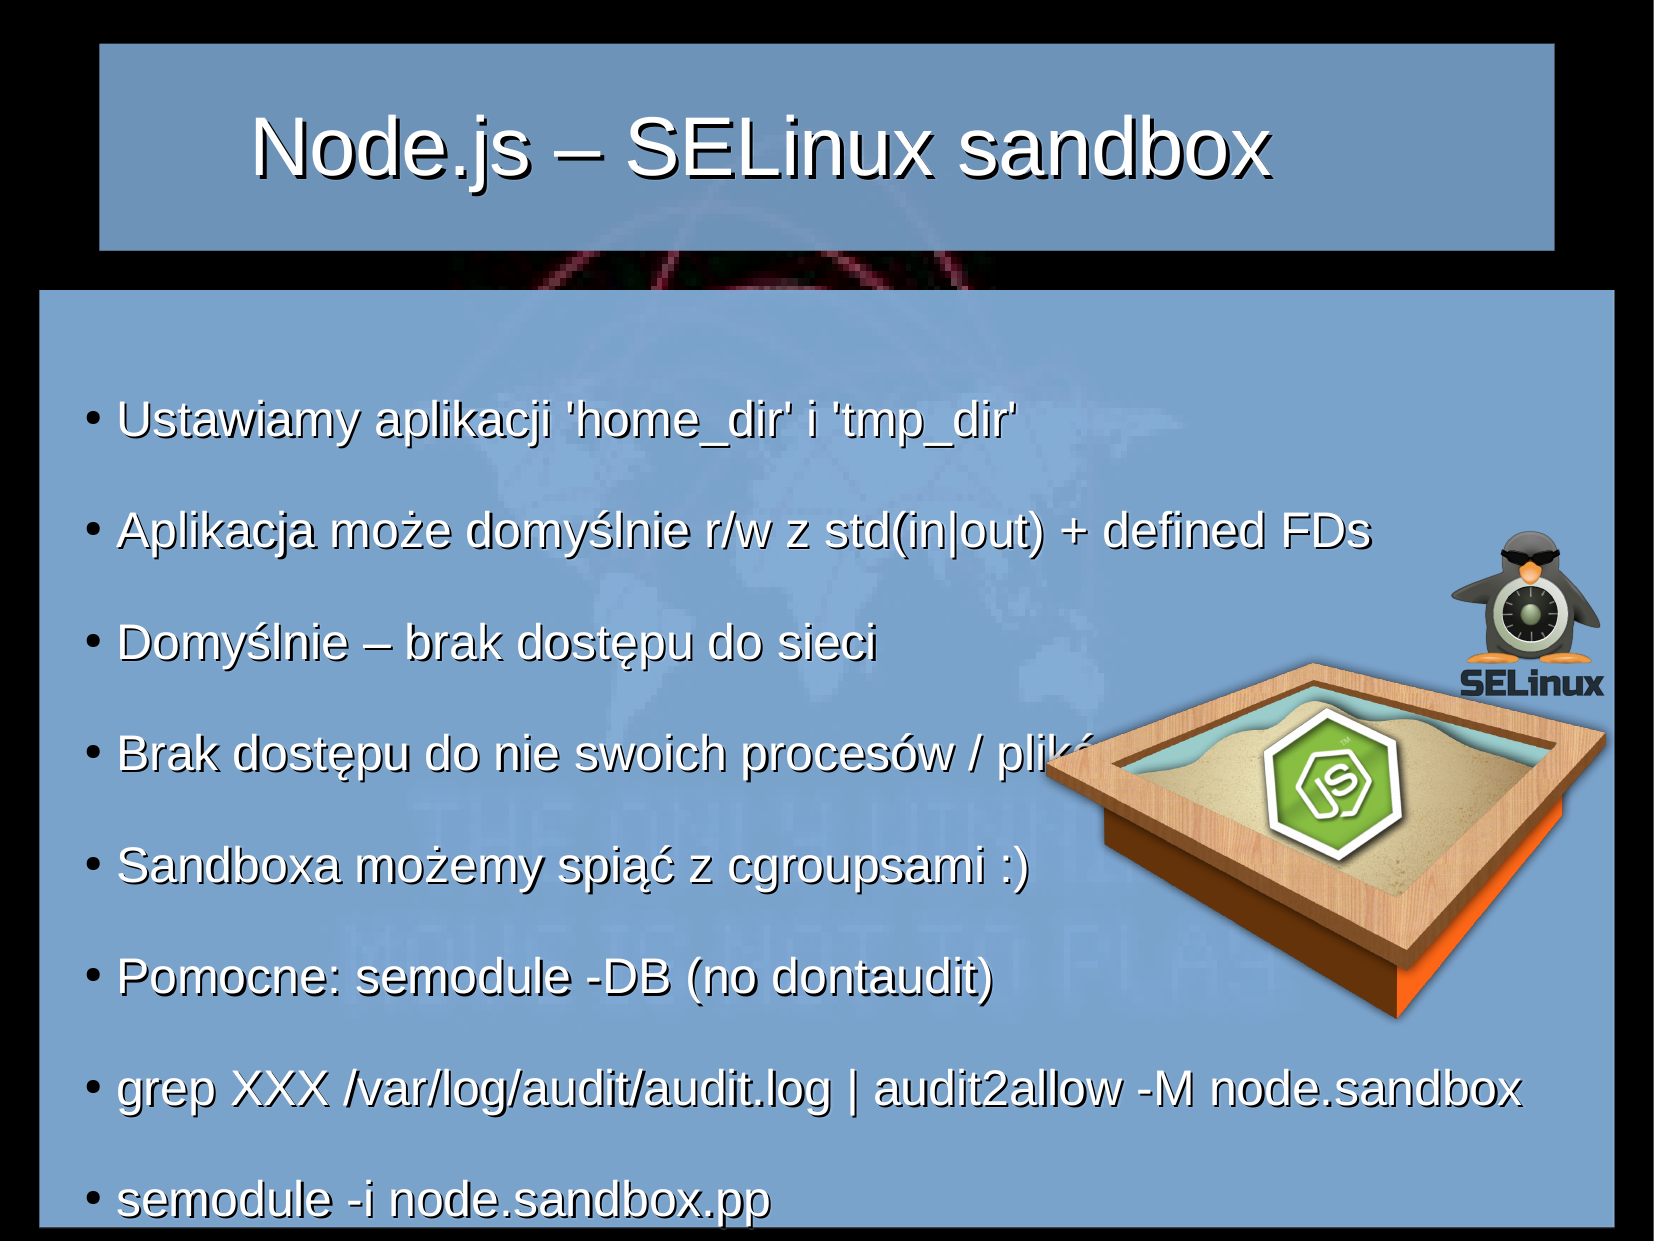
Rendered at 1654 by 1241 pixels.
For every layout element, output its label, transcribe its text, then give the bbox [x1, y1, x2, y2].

picture [0, 0, 1654, 1241]
text_box Ustawiamy aplikacji 'home_dir' i 'tmp_dir' Aplikacja może domyślnie r/w z std(in|out) + defined FDs Domyślnie – brak dostępu do sieci Brak dostępu do nie swoich procesów / plików Sandboxa możemy spiąć z cgroupsami :) Pomocne: semodule -DB (no dontaudit) grep XXX /var/log/audit/audit.log | audit2allow -M node.sandbox semodule -i node.sandbox.pp [39, 290, 1615, 1186]
title Node.js – SELinux sandbox [99, 43, 1555, 251]
